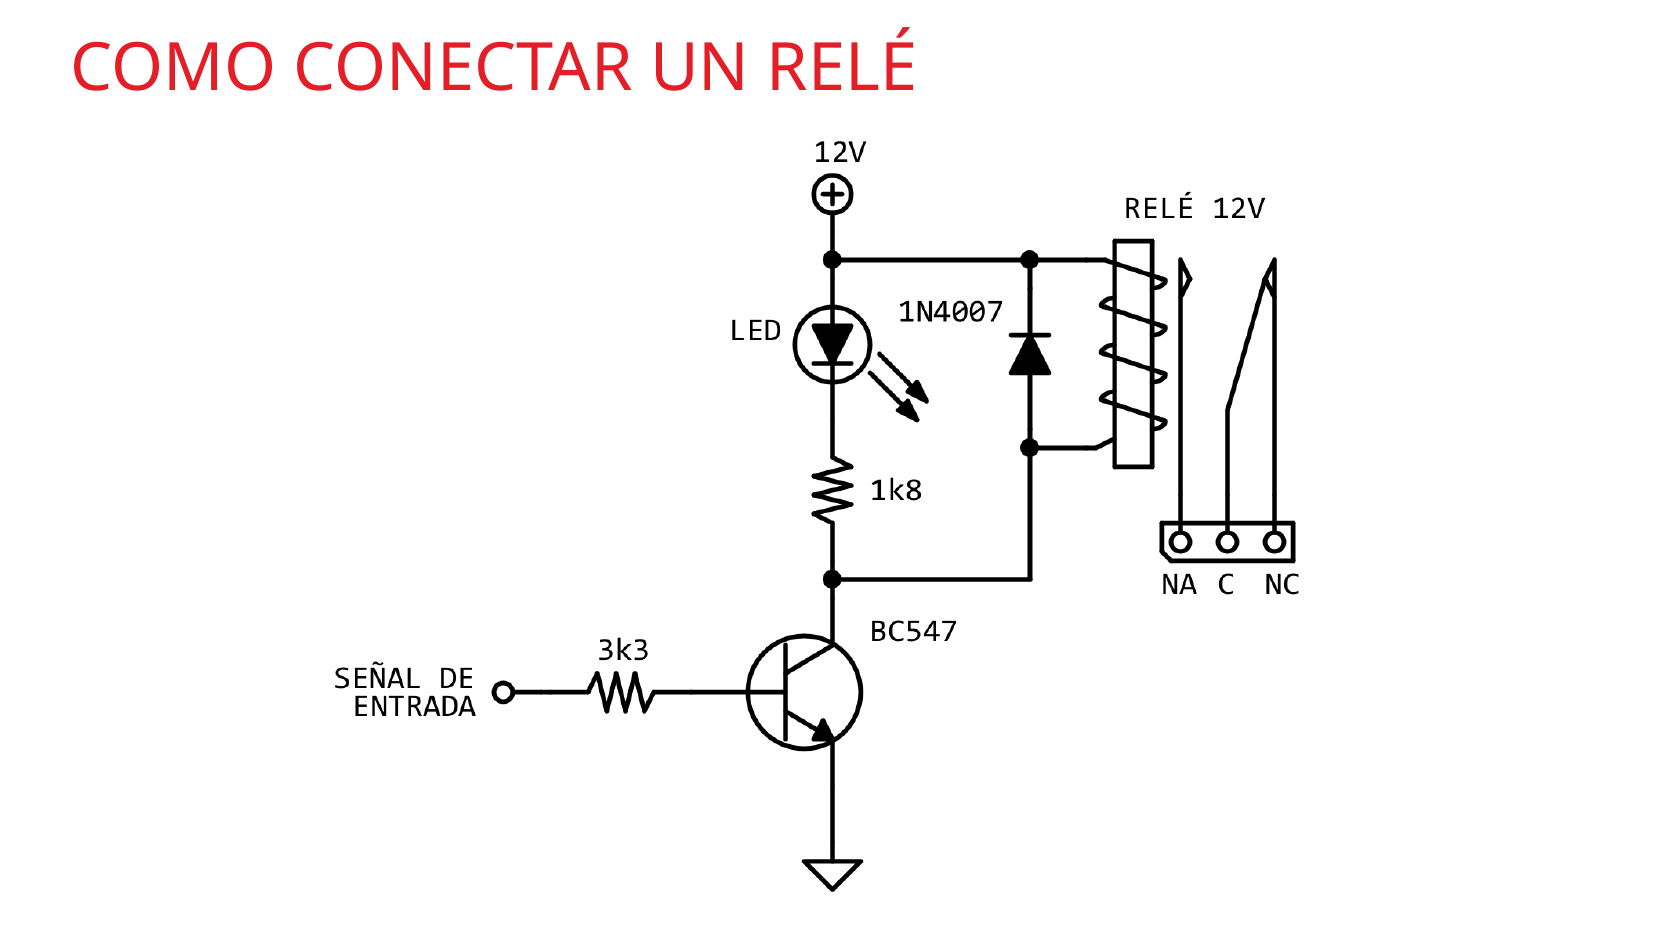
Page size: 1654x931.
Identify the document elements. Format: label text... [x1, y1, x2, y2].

title COMO CONECTAR UN RELÉ [70, 11, 1347, 118]
picture [305, 109, 1349, 917]
